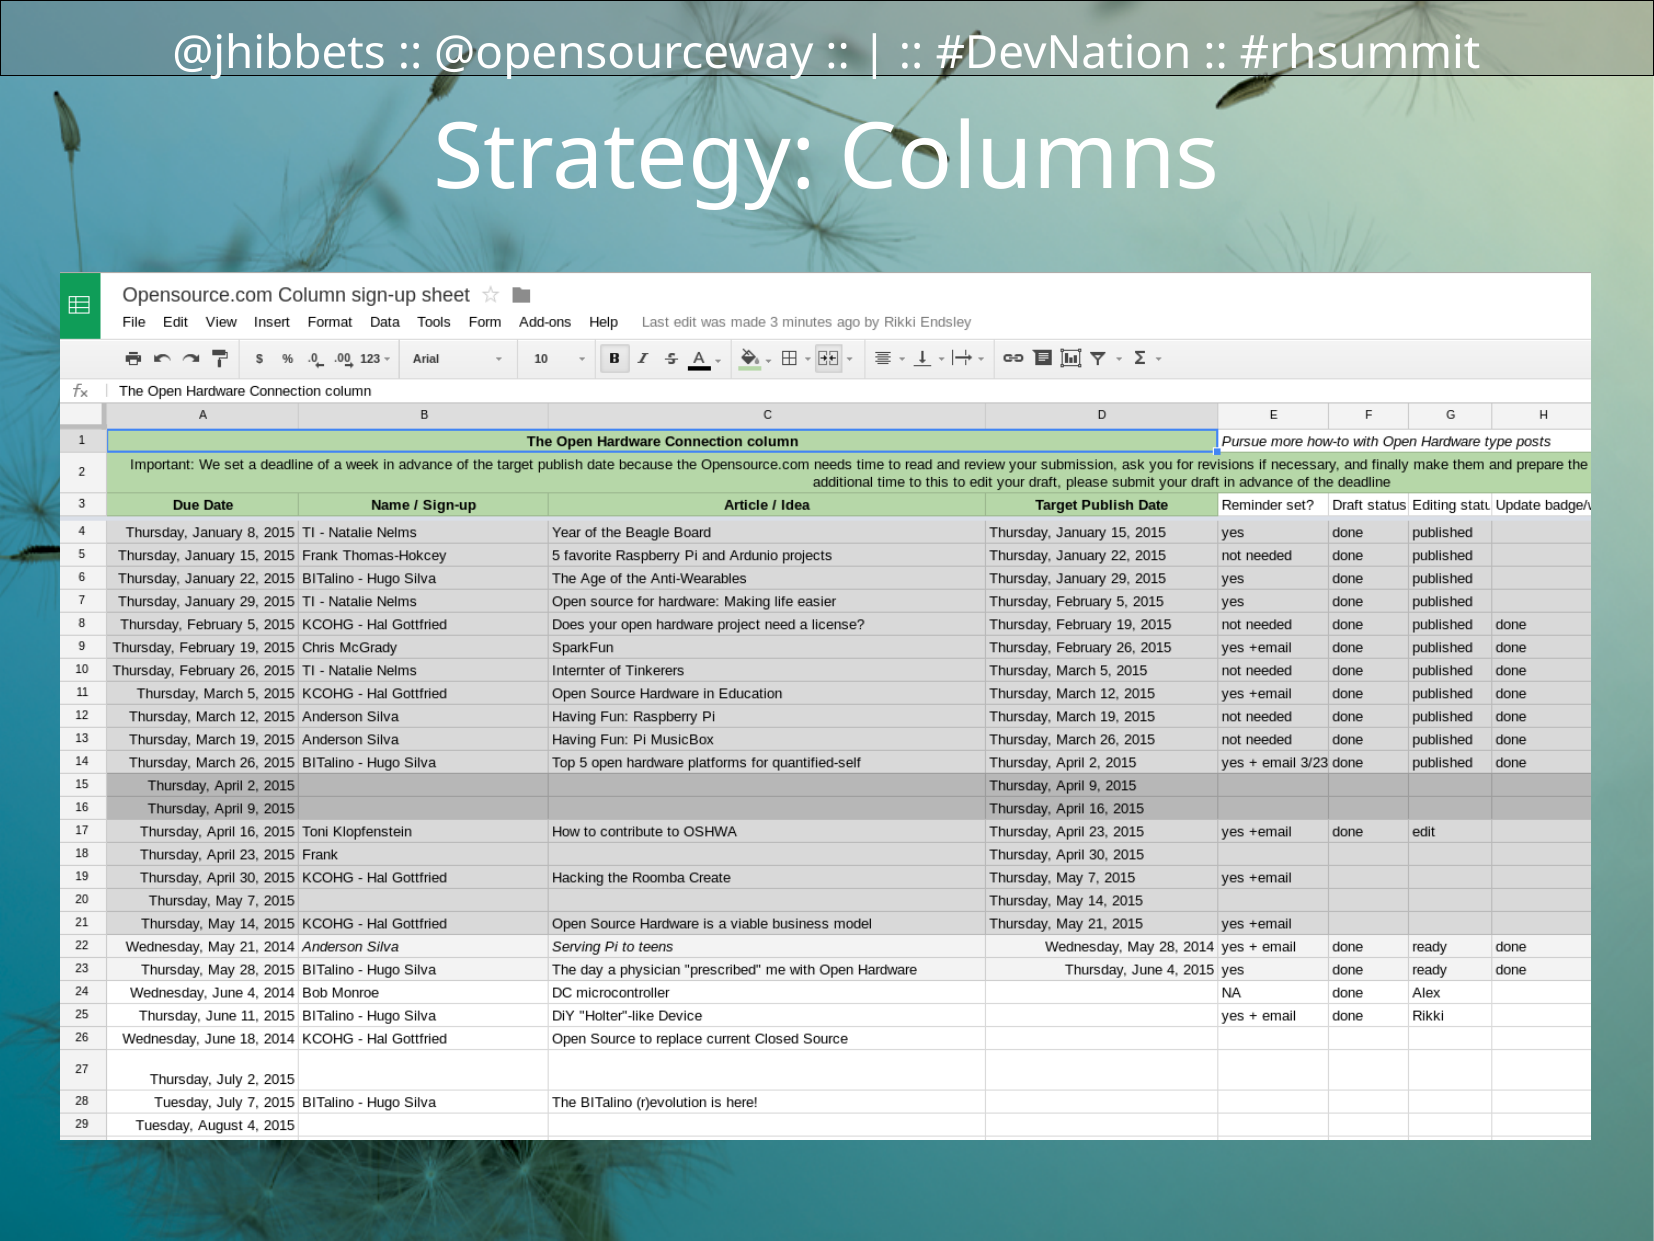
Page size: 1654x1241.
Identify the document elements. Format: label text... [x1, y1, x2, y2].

picture [0, 76, 1654, 1241]
title Strategy: Columns [82, 49, 1571, 257]
